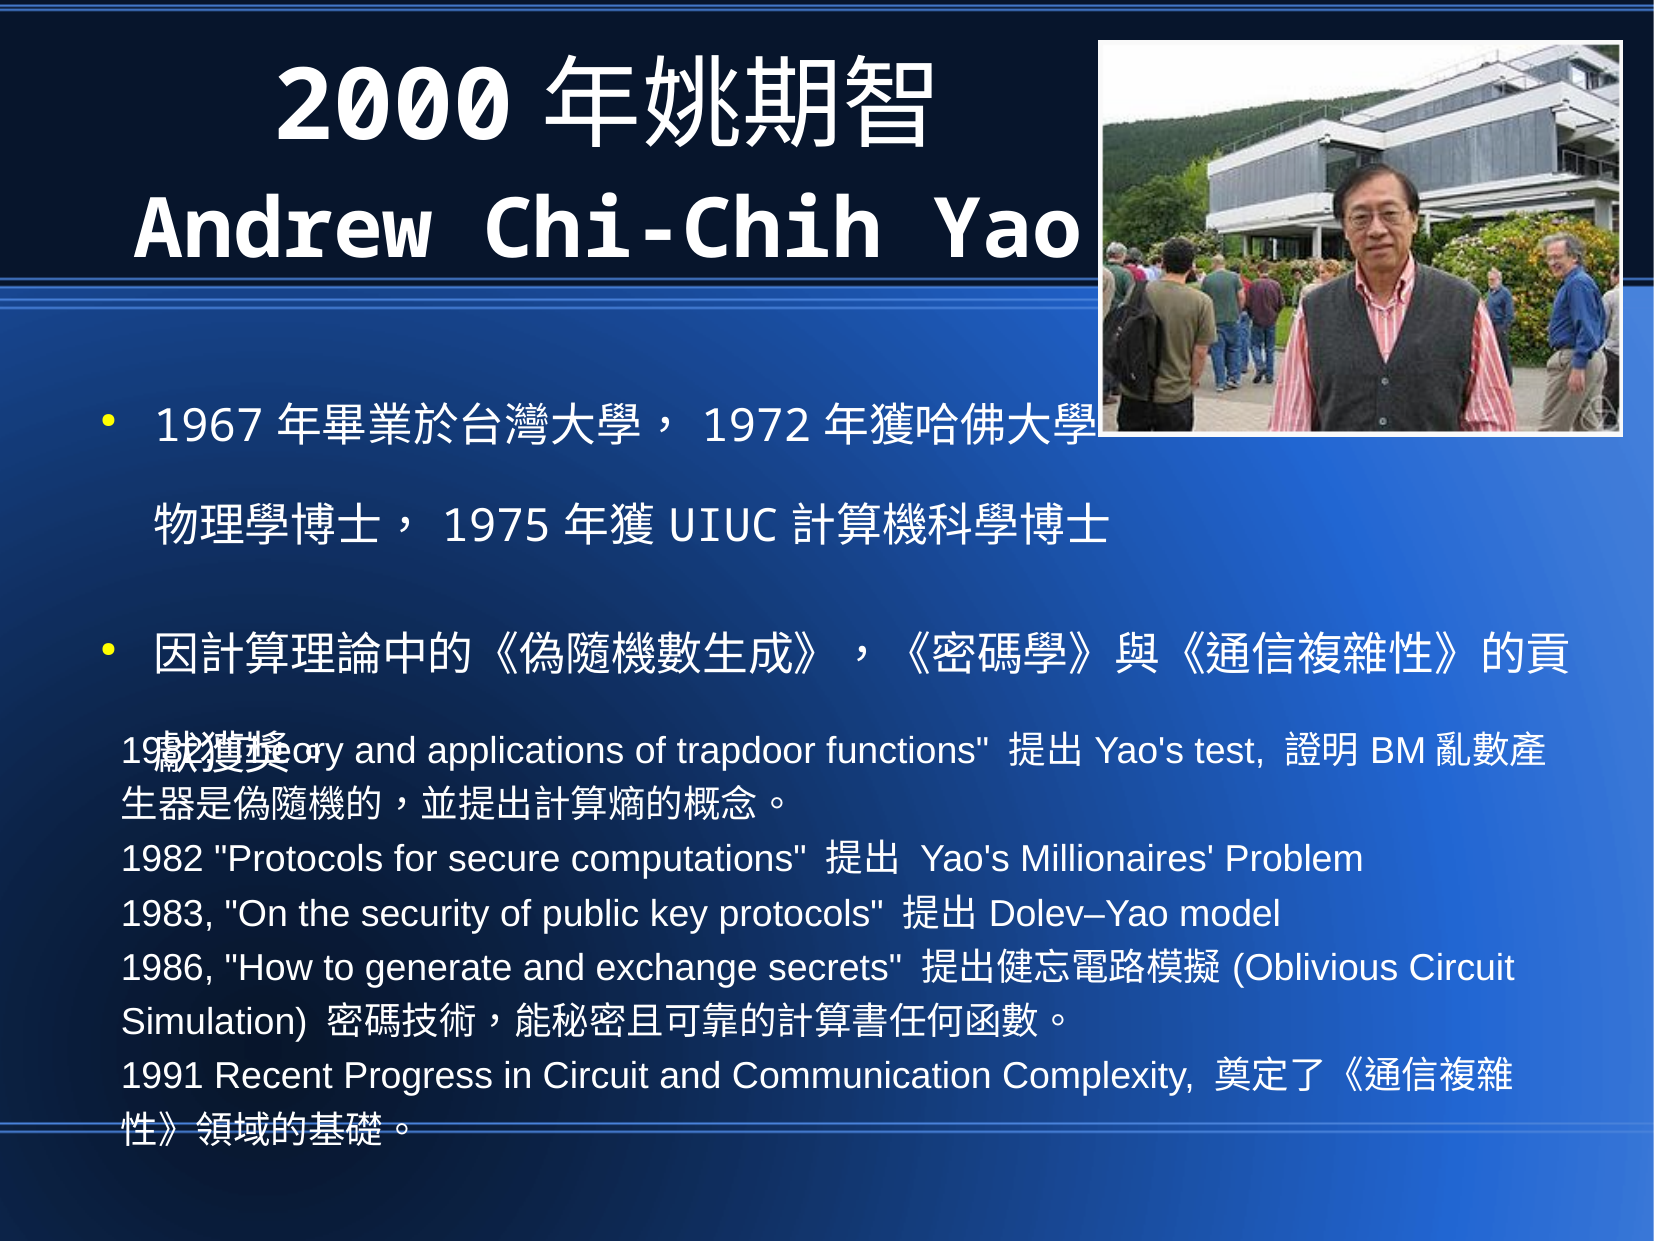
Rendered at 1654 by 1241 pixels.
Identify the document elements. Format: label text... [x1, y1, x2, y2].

picture [0, 0, 1654, 1241]
text_box 1982,"Theory and applications of trapdoor functions" 提出Yao's test, 證明BM亂數產生器是偽隨機的，並提出計算熵的概念。 1982 "Protocols for secure computations" 提出 Yao's Millionaires' Problem 1983, "On the security of public key protocols" 提出Dolev–Yao model 1986, "How to generate and exchange secrets" 提出健忘電路模擬(Oblivious Circuit Simulation) 密碼技術，能秘密且可靠的計算書任何函數。 1991 Recent Progress in Circuit and Communication Complexity, 奠定了《通信複雜性》領域的基礎。 [106, 712, 1584, 1151]
title 2000年 姚期智 Andrew Chi-Chih Yao [82, 2, 1134, 303]
list 1967年畢業於台灣大學，1972年獲哈佛大學 物理學博士，1975年獲UIUC計算機科學博士 因計算理論中的《偽隨機數生成》，《密碼學》與《通信複雜性》的貢獻獲獎。 [82, 355, 1607, 1170]
